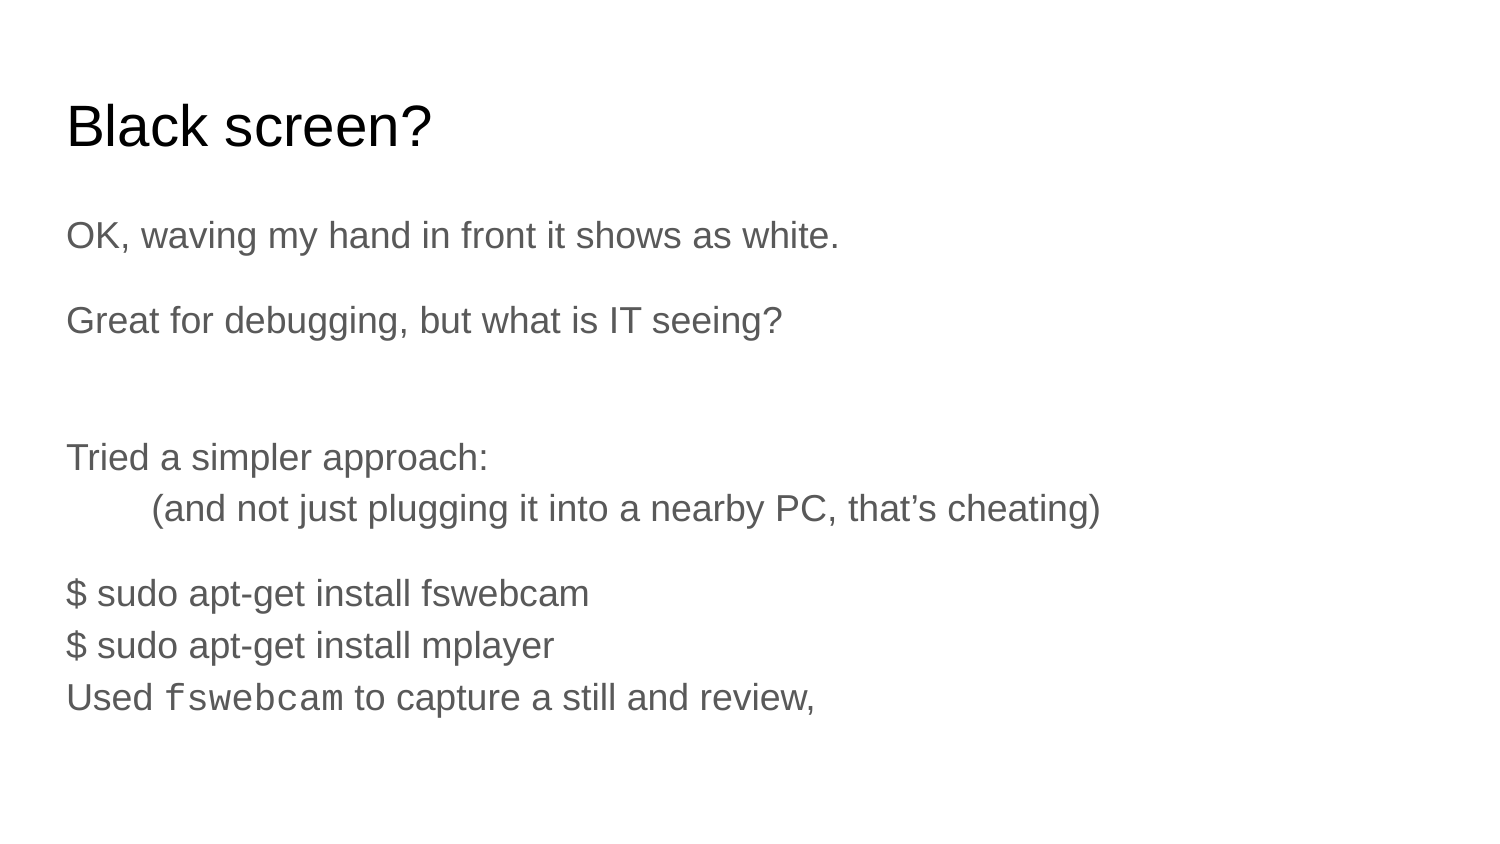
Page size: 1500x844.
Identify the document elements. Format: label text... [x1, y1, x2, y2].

title Black screen? [51, 72, 1449, 167]
list OK, waving my hand in front it shows as white. Great for debugging, but what is IT seeing? Tried a simpler approach: (and not just plugging it into a nearby PC, that’s cheating) $ sudo apt-get install fswebcam $ sudo apt-get install mplayer Used fswebcam to capture a still and review, [51, 189, 1449, 750]
